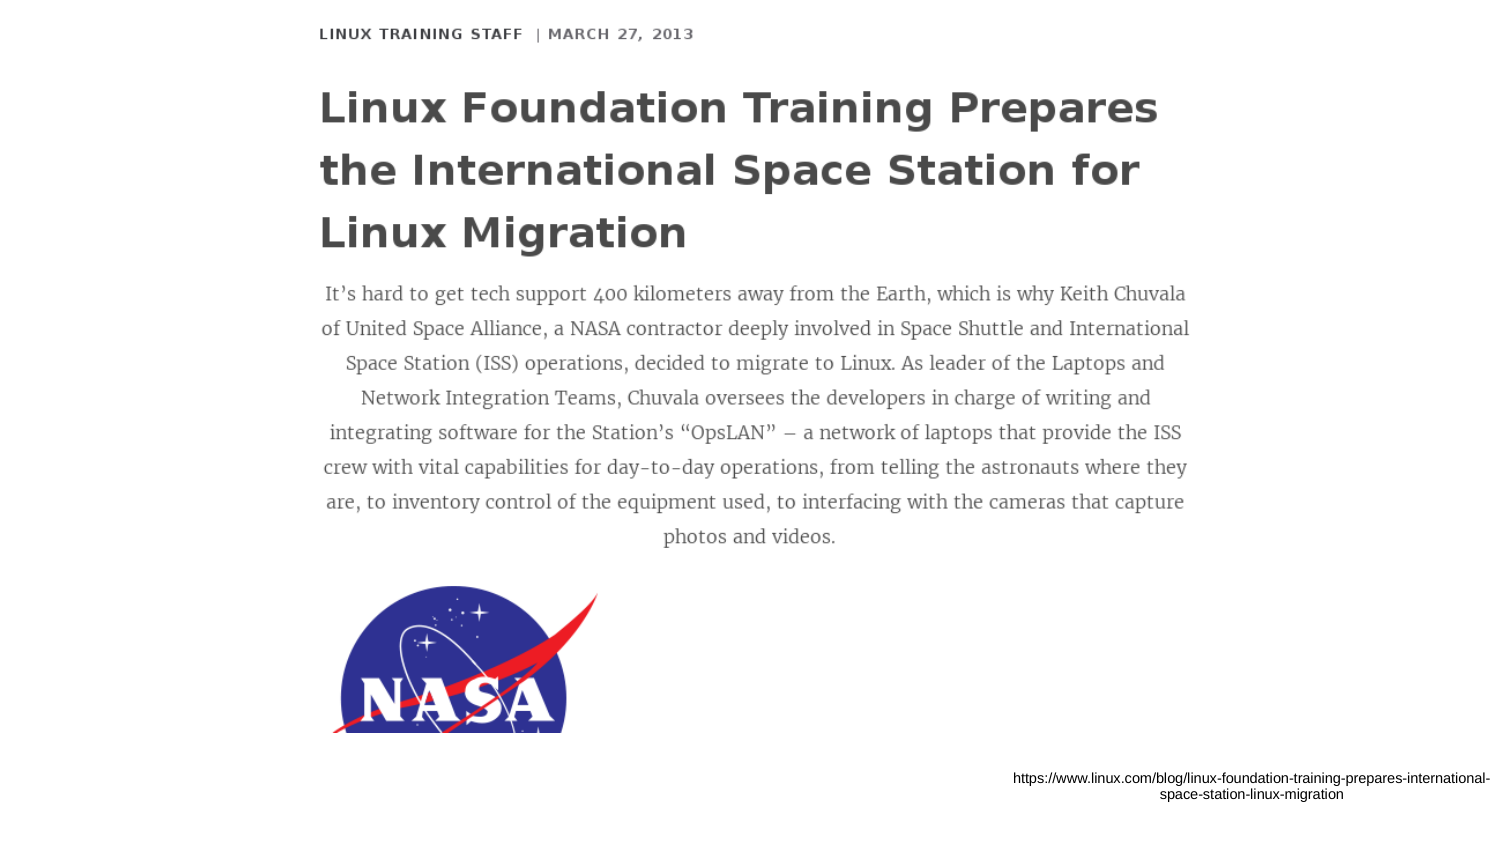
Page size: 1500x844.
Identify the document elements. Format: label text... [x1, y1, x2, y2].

picture [295, 23, 1225, 733]
title https://www.linux.com/blog/linux-foundation-training-prepares-international-space-station-linux-migration [1003, 757, 1500, 815]
